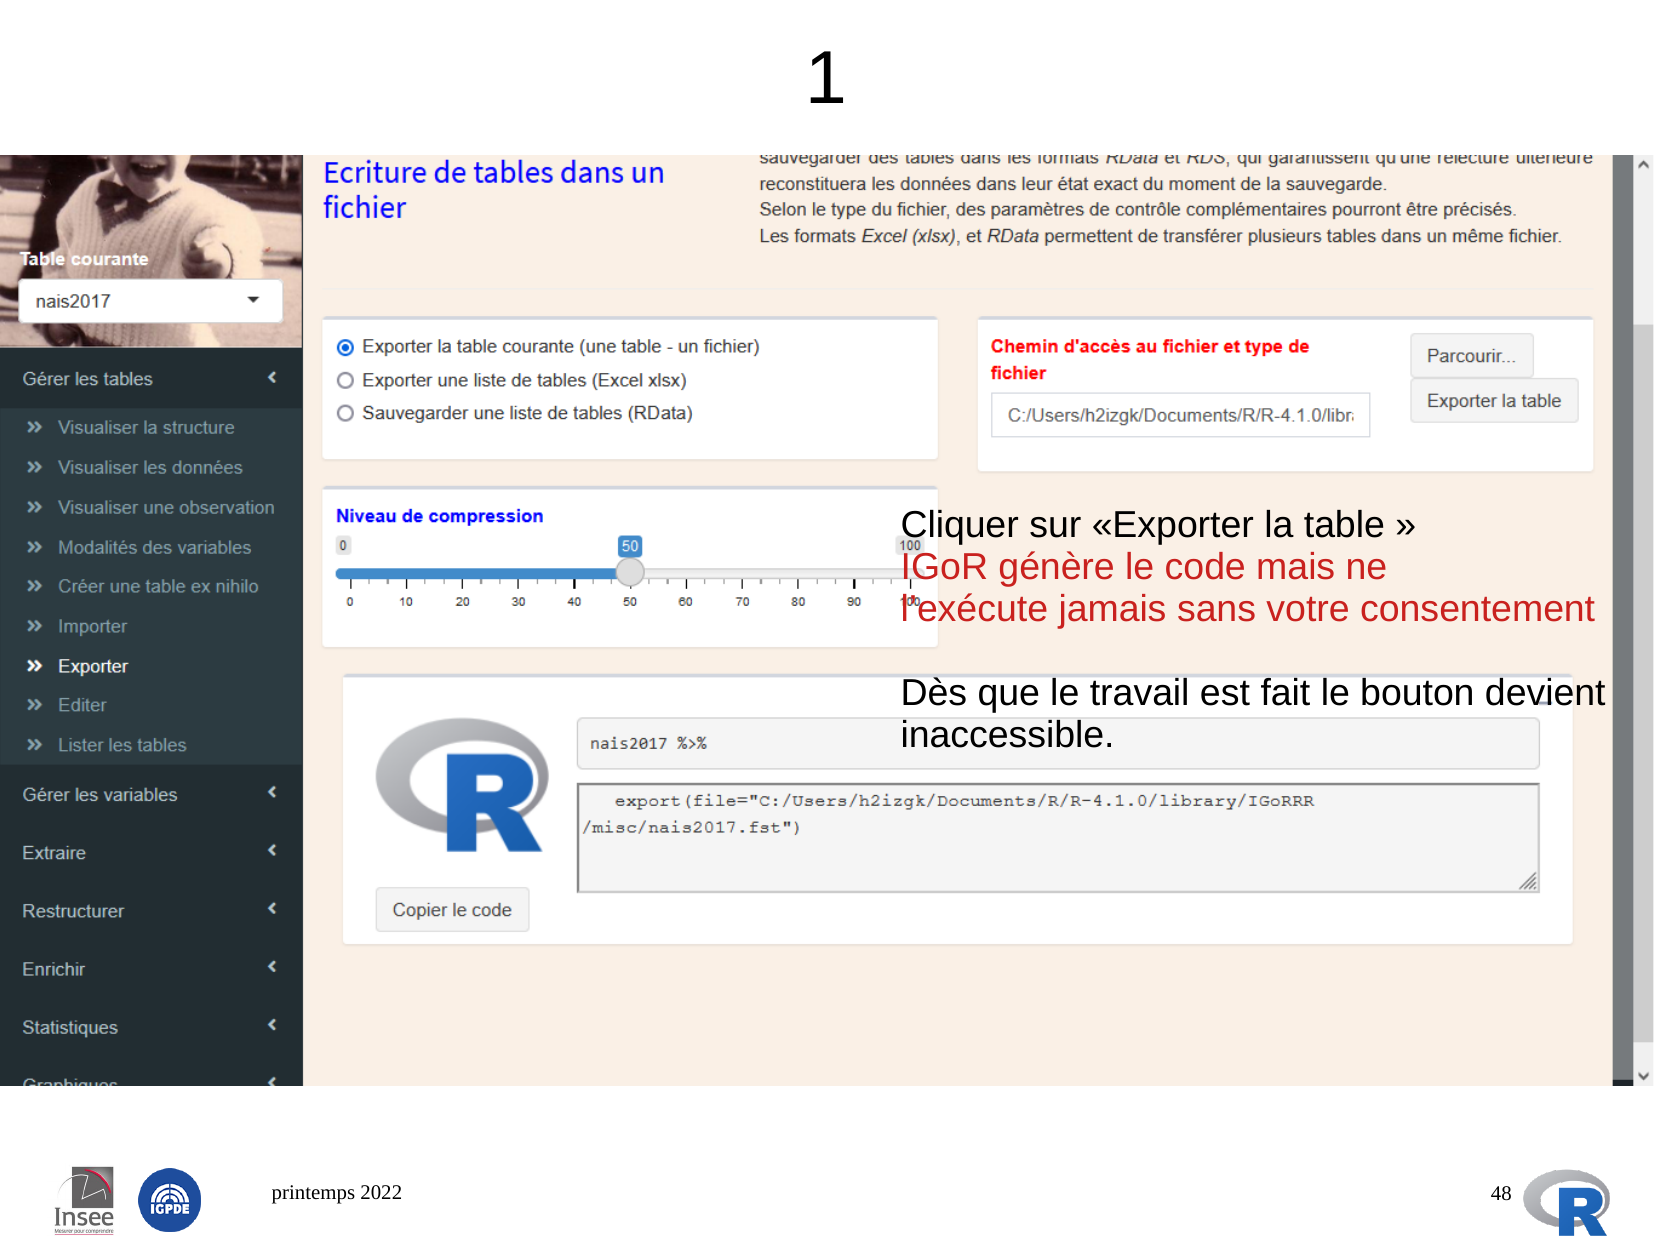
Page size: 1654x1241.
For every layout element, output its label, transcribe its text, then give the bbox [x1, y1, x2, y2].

picture [1523, 1169, 1610, 1236]
picture [138, 1168, 201, 1232]
picture [47, 1163, 120, 1236]
picture [0, 155, 1654, 1086]
title 1 [82, 35, 1571, 120]
text_box Cliquer sur «Exporter la table » IGoR génère le code mais ne l’exécute jamais sans votre consentement Dès que le travail est fait le bouton devient inaccessible. [885, 496, 1621, 763]
